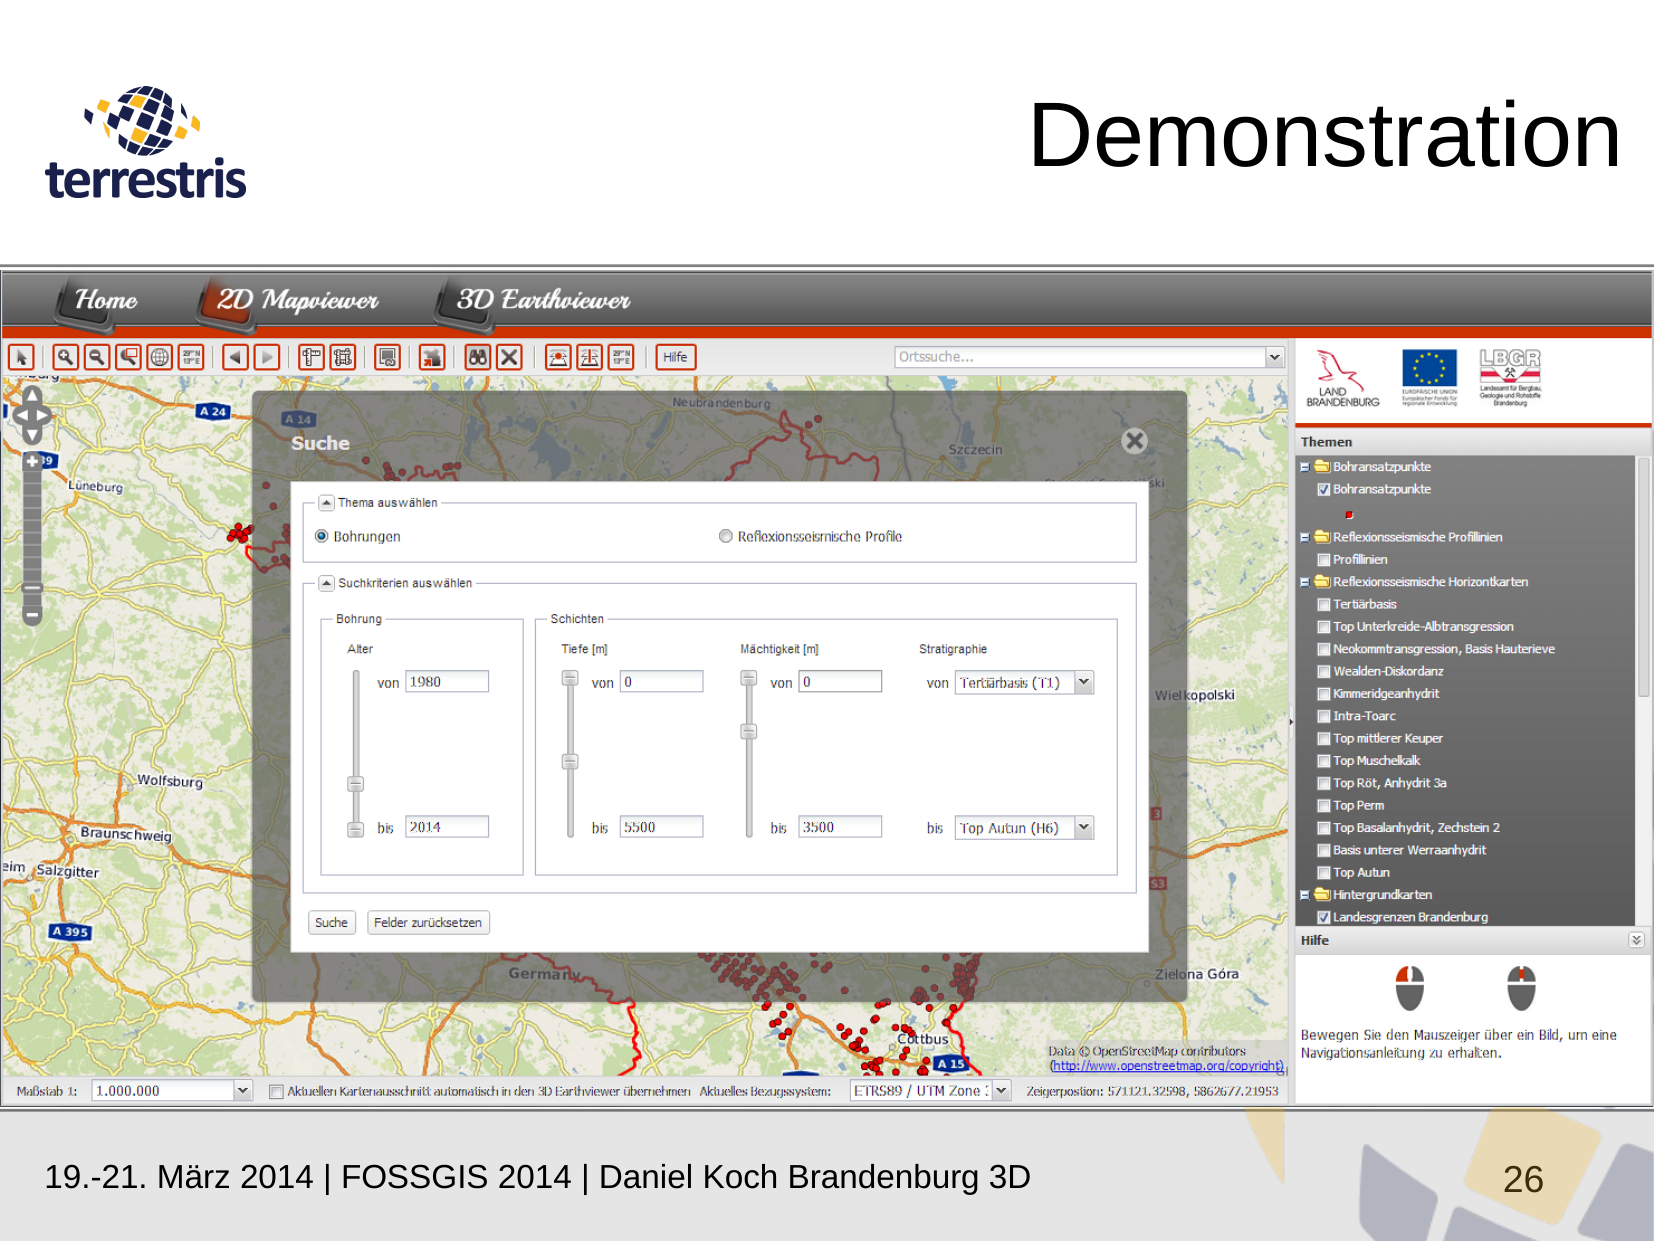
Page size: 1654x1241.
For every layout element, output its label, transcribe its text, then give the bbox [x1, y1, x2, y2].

title Demonstration [295, 31, 1624, 239]
picture [0, 270, 1654, 1241]
picture [45, 86, 246, 198]
